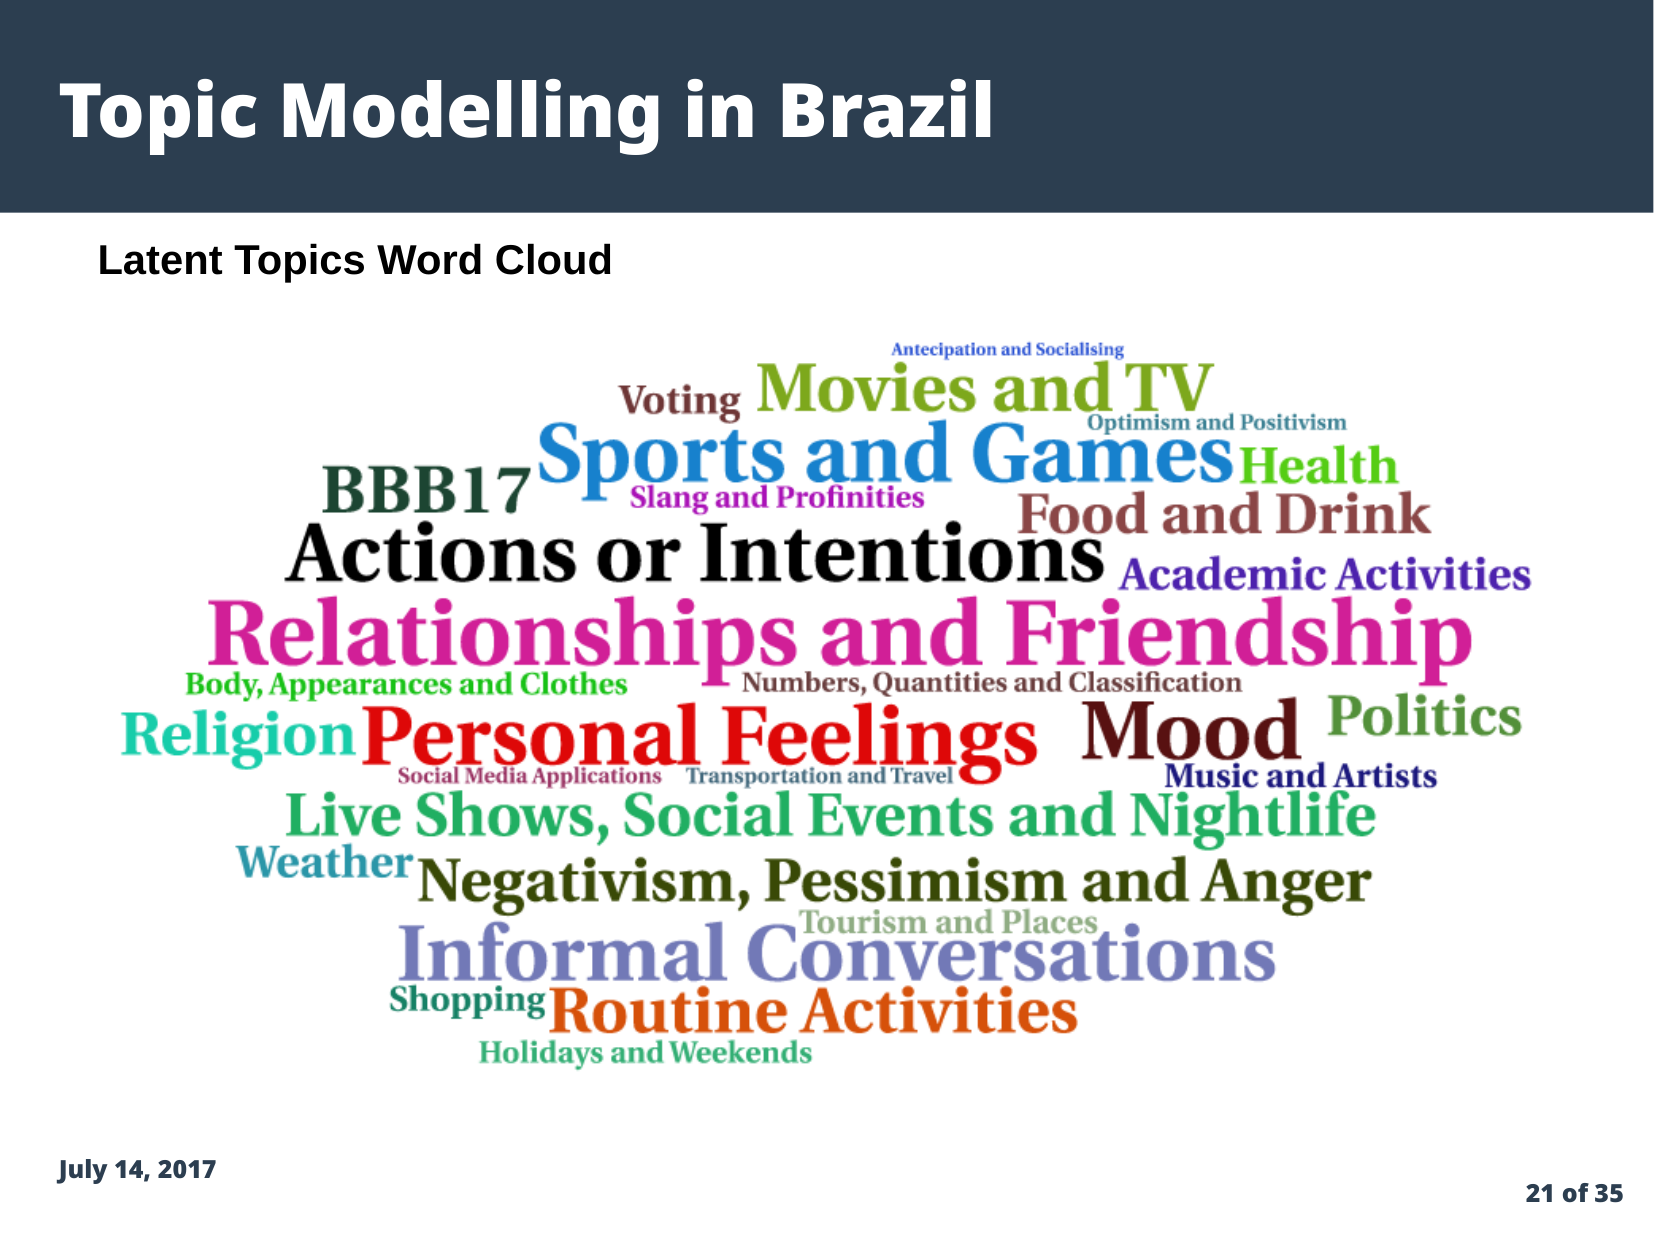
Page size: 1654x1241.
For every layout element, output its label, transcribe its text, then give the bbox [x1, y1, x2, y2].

text_box Latent Topics Word Cloud [47, 228, 721, 296]
picture [31, 316, 1619, 1108]
title Topic Modelling in Brazil [59, 29, 1595, 187]
